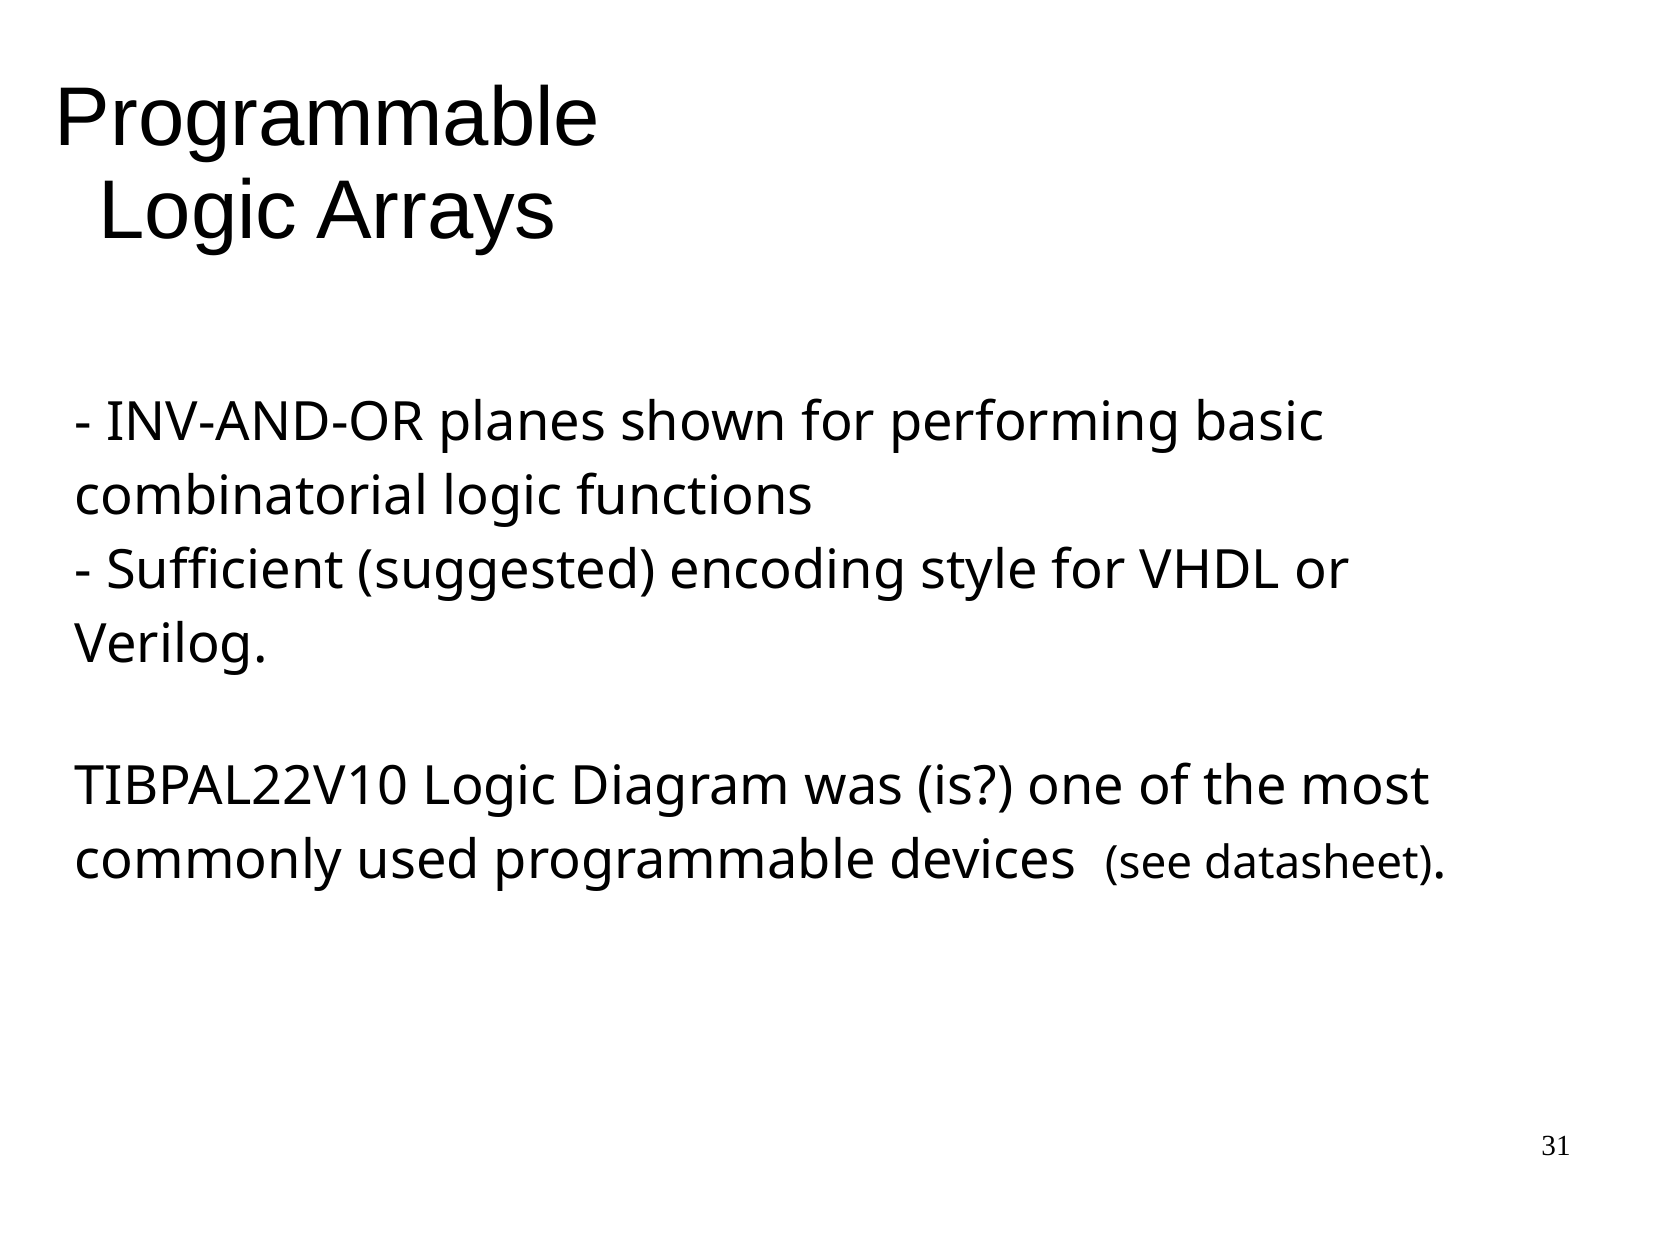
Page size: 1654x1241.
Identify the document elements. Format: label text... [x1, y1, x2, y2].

text_box - INV-AND-OR planes shown for performing basic combinatorial logic functions - Sufficient (suggested) encoding style for VHDL or Verilog. TIBPAL22V10 Logic Diagram was (is?) one of the most commonly used programmable devices (see datasheet). [60, 375, 1531, 1141]
title Programmable Logic Arrays [9, 60, 647, 268]
